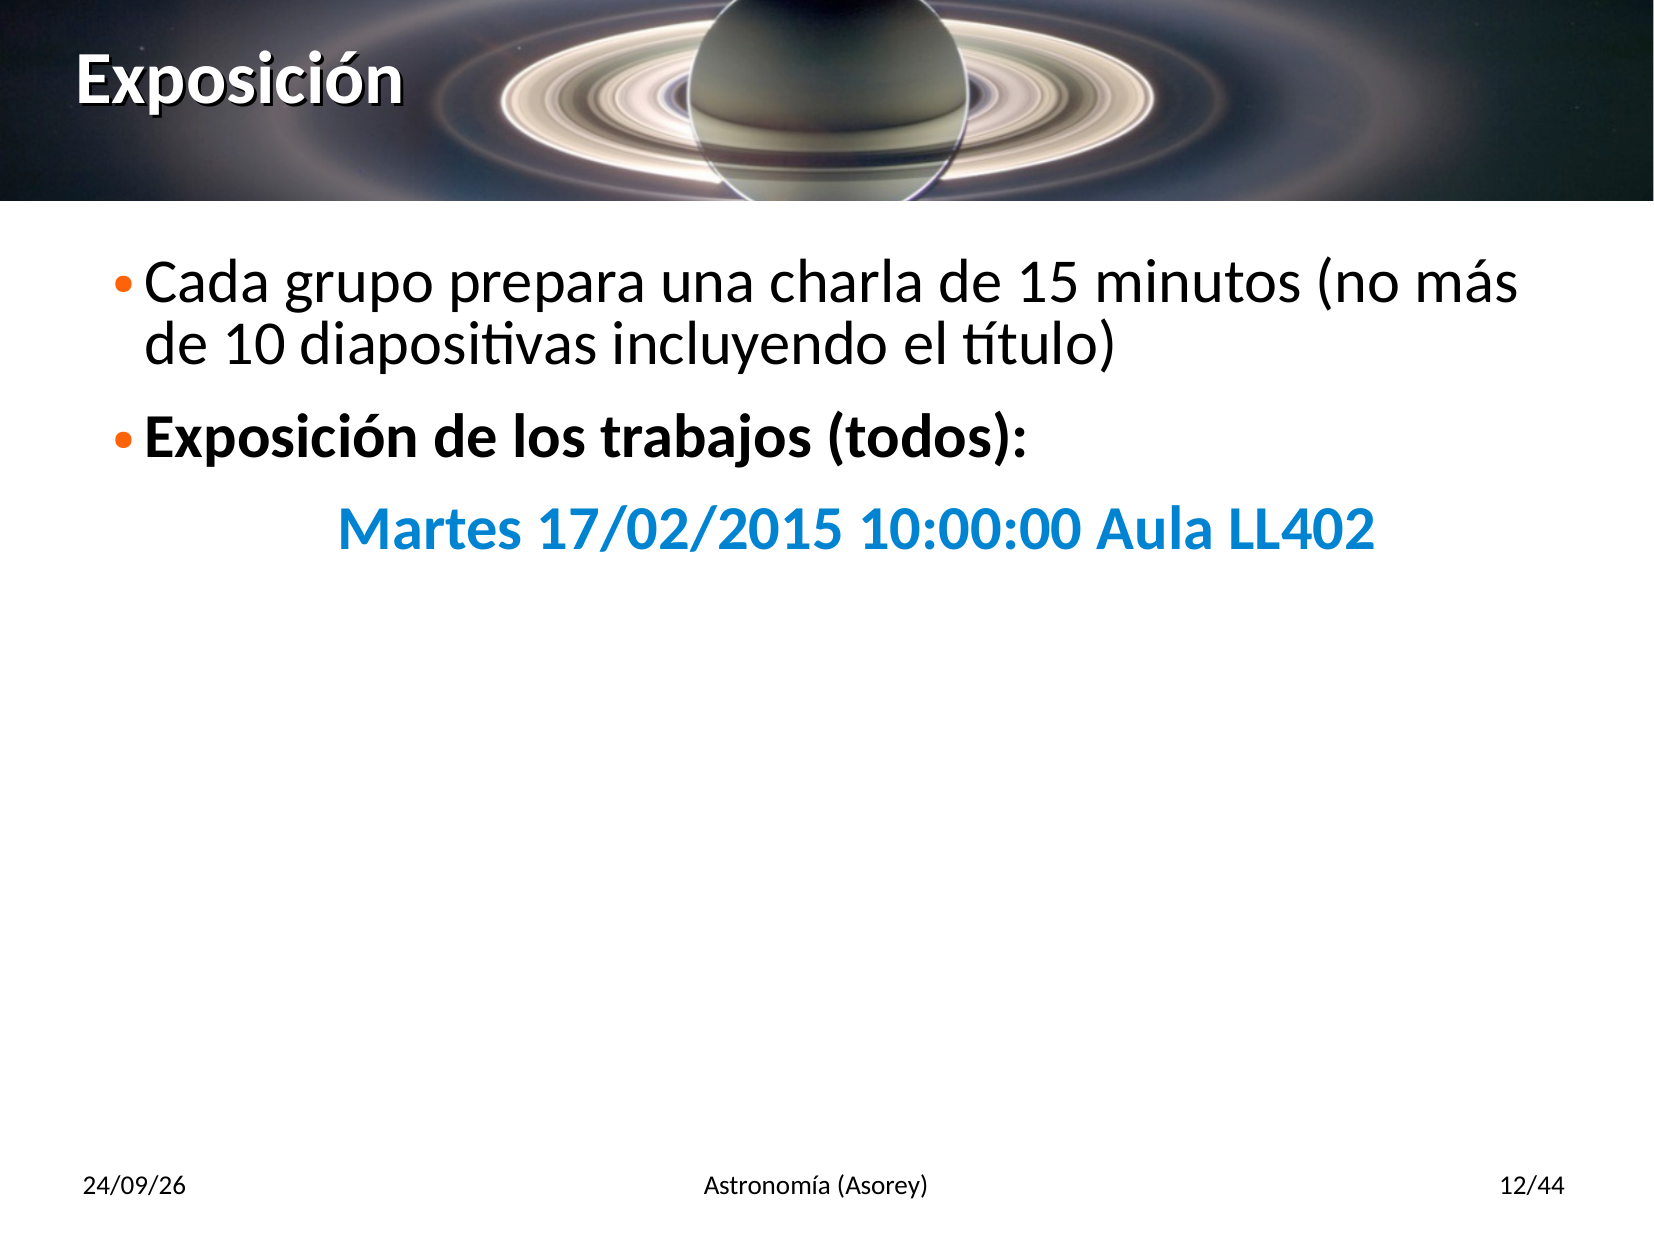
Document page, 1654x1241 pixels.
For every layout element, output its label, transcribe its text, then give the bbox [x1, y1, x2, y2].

list Cada grupo prepara una charla de 15 minutos (no más de 10 diapositivas incluyendo el título) Exposición de los trabajos (todos): Martes 17/02/2015 10:00:00 Aula LL402 [82, 255, 1571, 1156]
title Exposición [75, 19, 1564, 151]
picture [0, 0, 1654, 201]
